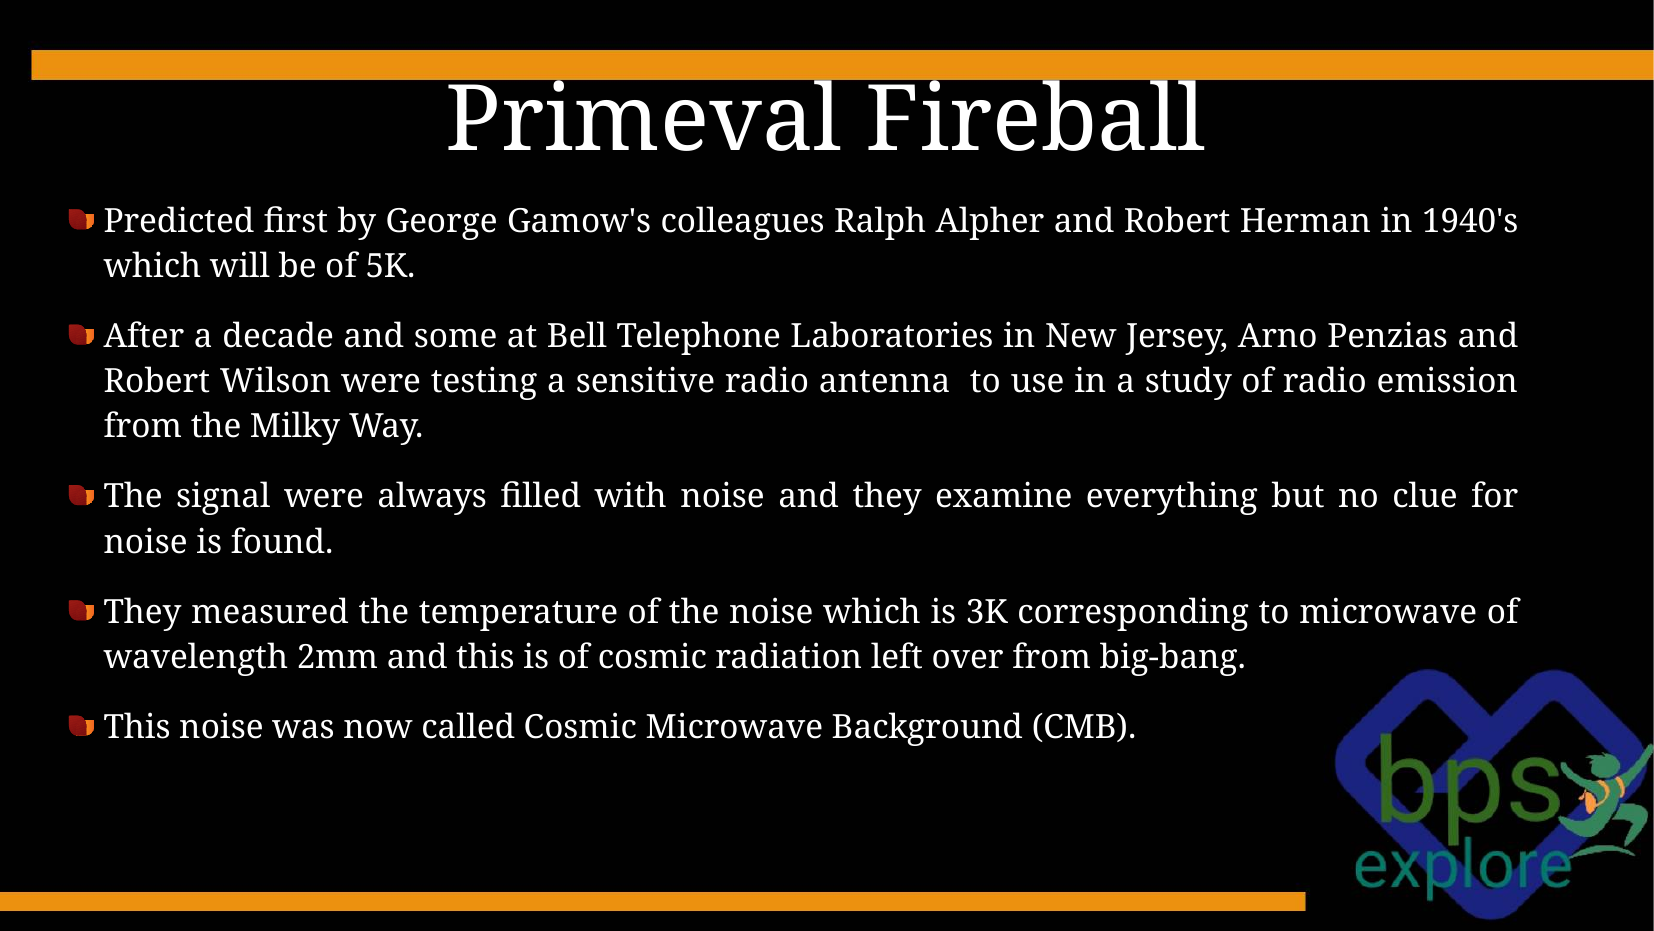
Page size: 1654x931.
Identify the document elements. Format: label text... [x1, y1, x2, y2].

title Primeval Fireball [82, 37, 1571, 193]
text_box Predicted first by George Gamow's colleagues Ralph Alpher and Robert Herman in 1940's which will be of 5K. After a decade and some at Bell Telephone Laboratories in New Jersey, Arno Penzias and Robert Wilson were testing a sensitive radio antenna to use in a study of radio emission from the Milky Way. The signal were always filled with noise and they examine everything but no clue for noise is found. They measured the temperature of the noise which is 3K corresponding to microwave of wavelength 2mm and this is of cosmic radiation left over from big-bang. This noise was now called Cosmic Microwave Background (CMB). [53, 189, 1536, 809]
picture [0, 0, 1654, 931]
